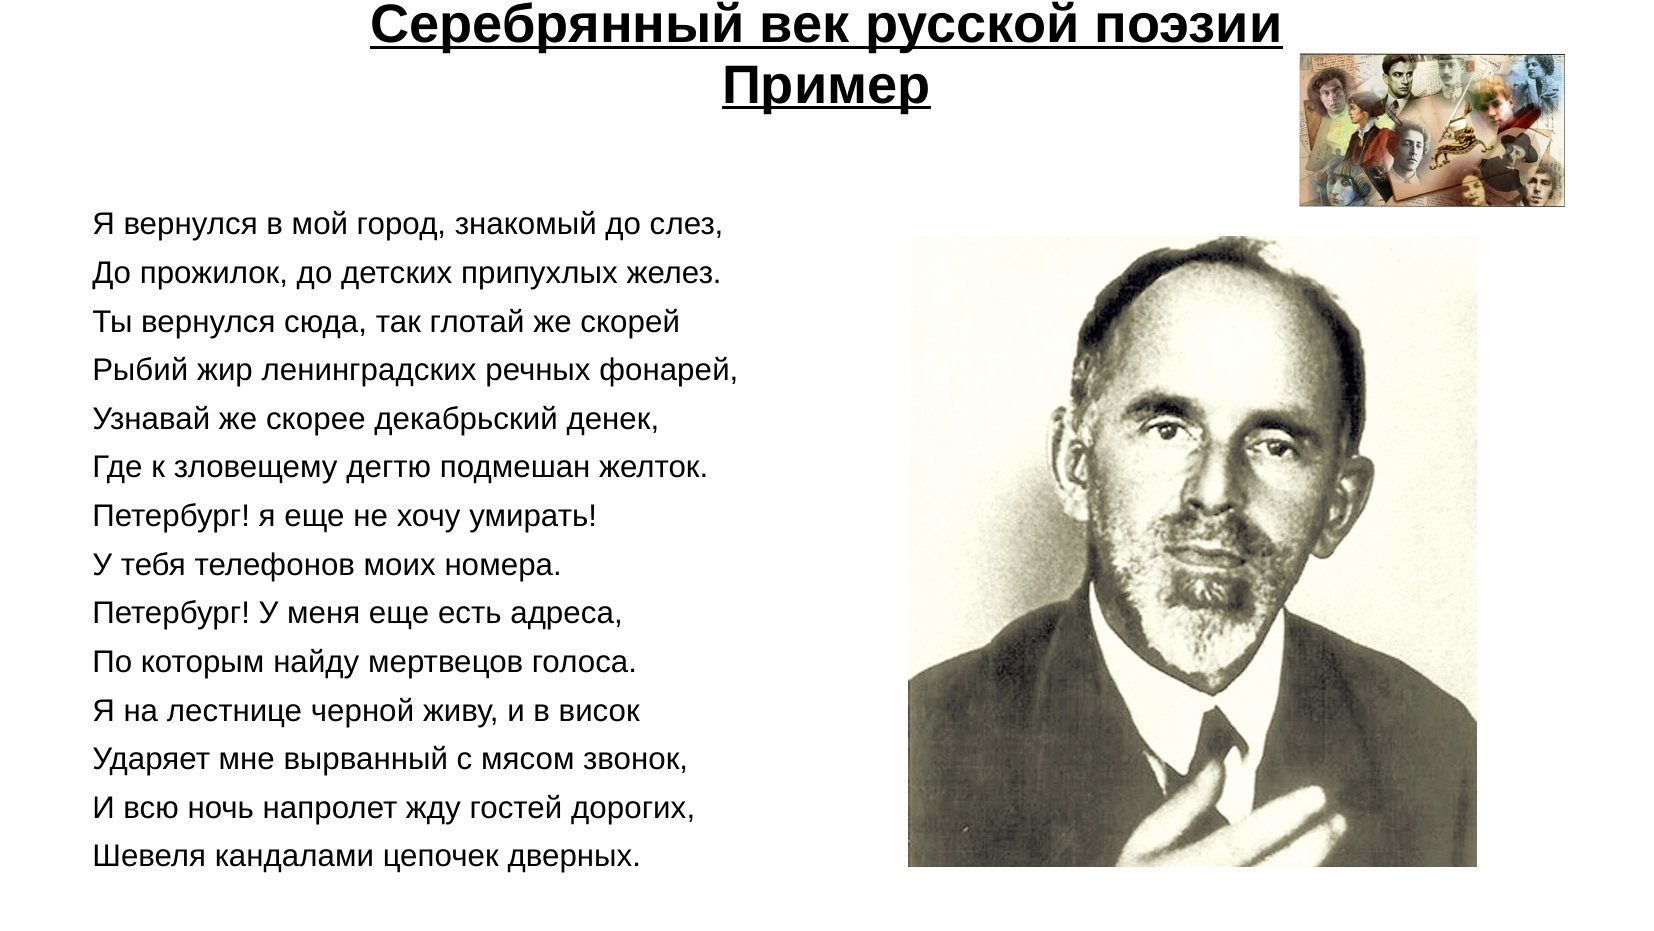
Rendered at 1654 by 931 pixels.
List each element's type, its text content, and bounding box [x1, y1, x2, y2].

title Серебрянный век русской поэзии Пример [82, 0, 1571, 236]
list Я вернулся в мой город, знакомый до слез, До прожилок, до детских припухлых желез. Ты вернулся сюда, так глотай же скорей Рыбий жир ленинградских речных фонарей, Узнавай же скорее декабрьский денек, Где к зловещему дегтю подмешан желток. Петербург! я еще не хочу умирать! У тебя телефонов моих номера. Петербург! У меня еще есть адреса, По которым найду мертвецов голоса. Я на лестнице черной живу, и в висок Ударяет мне вырванный с мясом звонок, И всю ночь напролет жду гостей дорогих, Шевеля кандалами цепочек дверных. [59, 206, 1577, 886]
picture [908, 236, 1477, 867]
